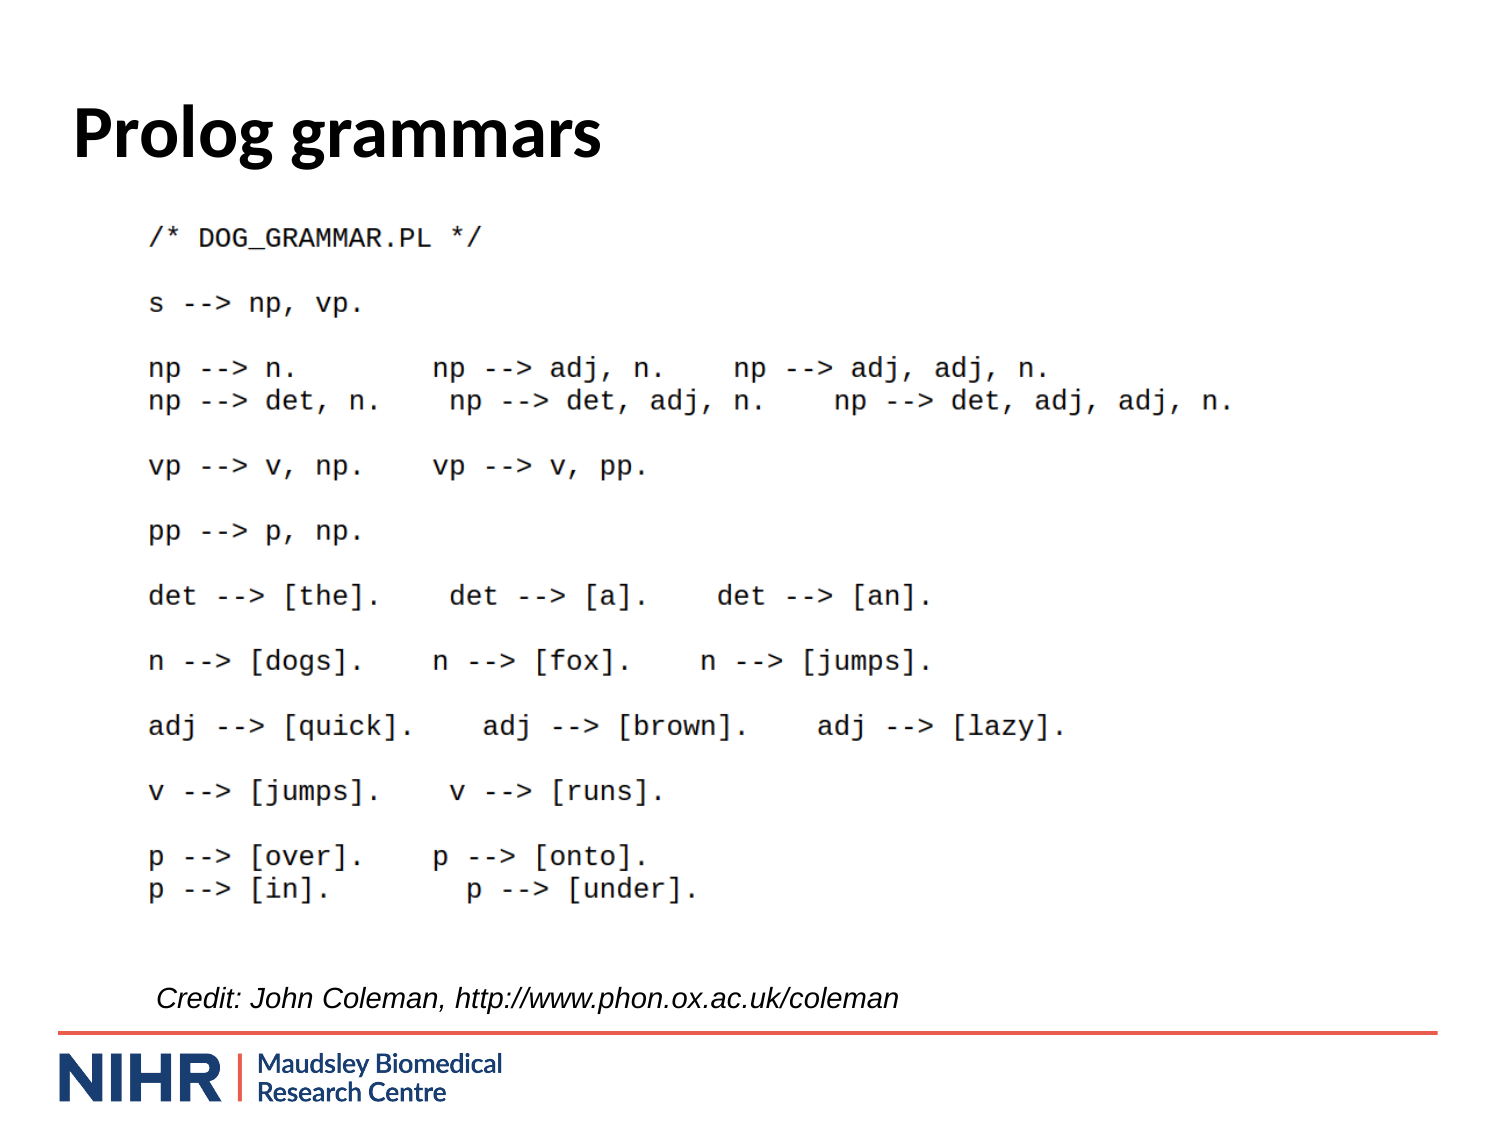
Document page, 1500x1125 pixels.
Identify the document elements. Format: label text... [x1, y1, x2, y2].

title Prolog grammars [73, 41, 1424, 237]
picture [29, 1018, 531, 1125]
text_box Credit: John Coleman, http://www.phon.ox.ac.uk/coleman [141, 974, 917, 1023]
picture [141, 237, 1264, 921]
